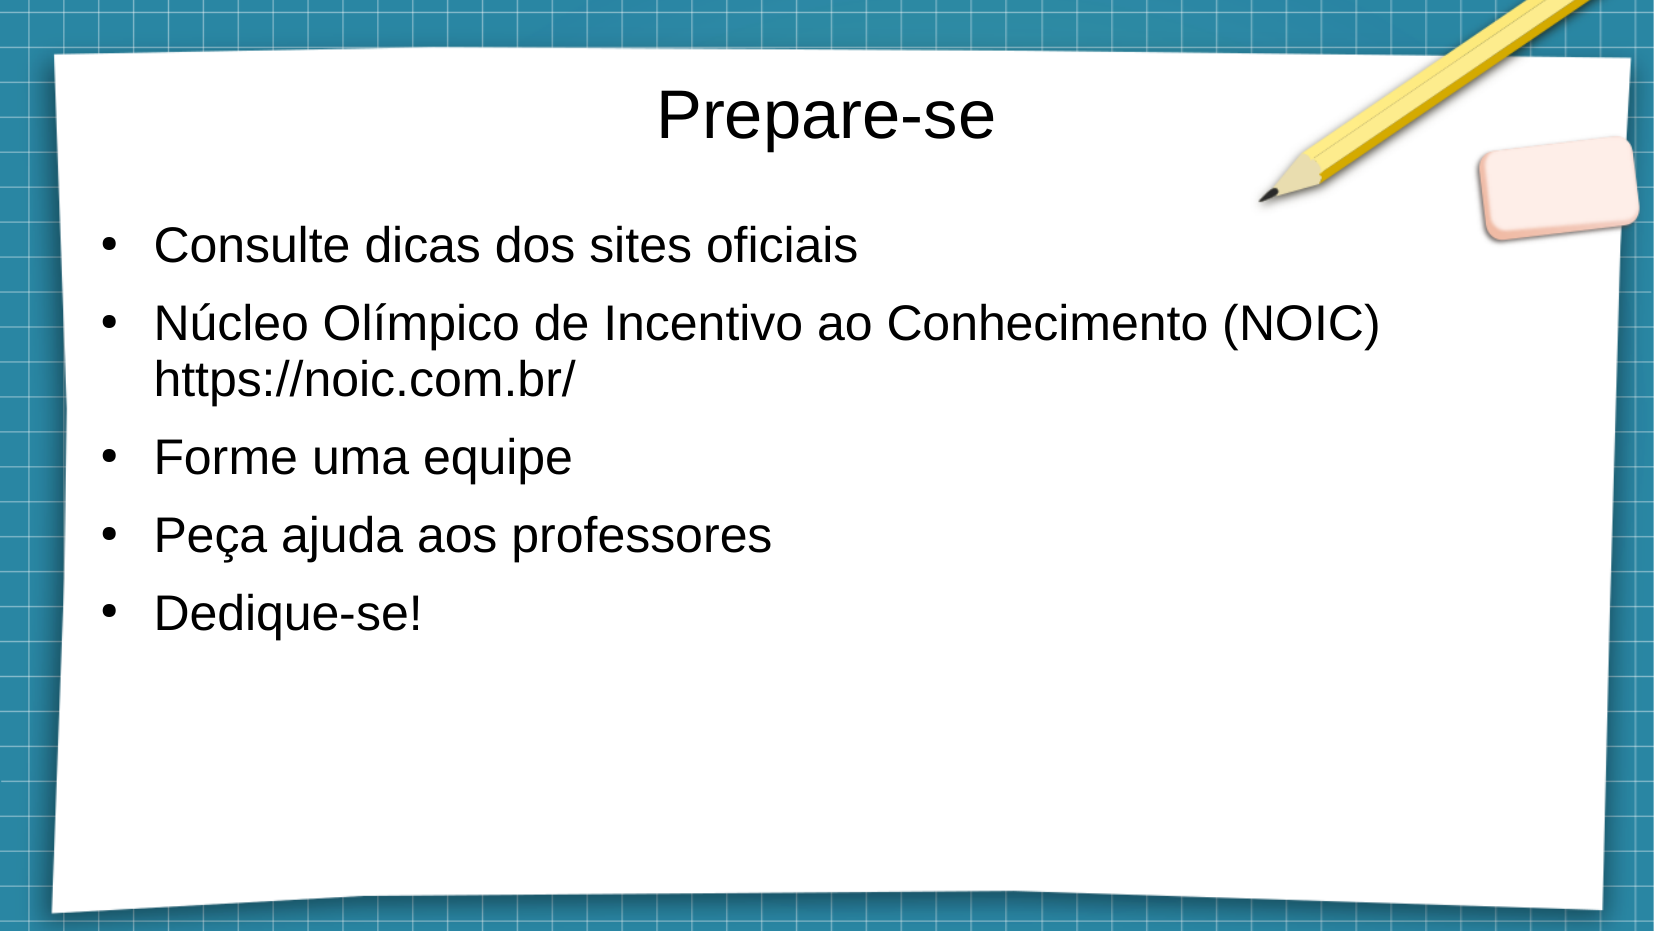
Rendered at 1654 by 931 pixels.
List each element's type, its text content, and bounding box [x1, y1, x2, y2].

list Consulte dicas dos sites oficiais Núcleo Olímpico de Incentivo ao Conhecimento (NOIC) https://noic.com.br/ Forme uma equipe Peça ajuda aos professores Dedique-se! [82, 217, 1571, 758]
title Prepare-se [82, 37, 1571, 193]
picture [0, 0, 1654, 931]
